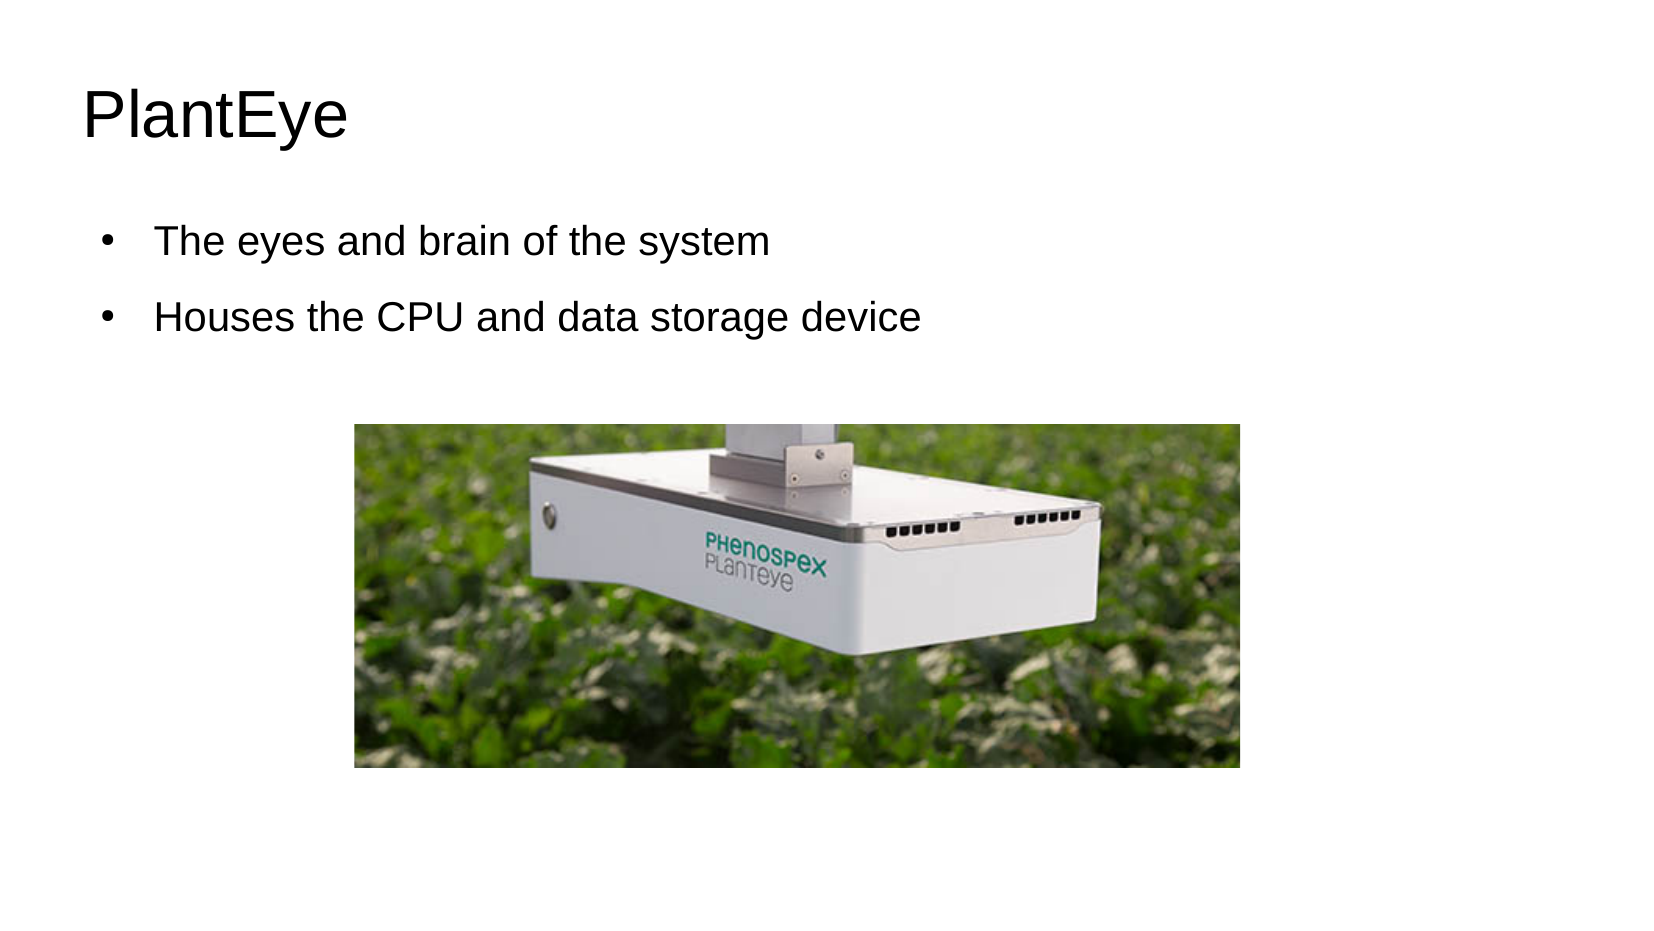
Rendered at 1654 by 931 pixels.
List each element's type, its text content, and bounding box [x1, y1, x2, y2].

picture [354, 424, 1241, 768]
title PlantEye [82, 37, 1571, 193]
list The eyes and brain of the system Houses the CPU and data storage device [82, 217, 1506, 758]
